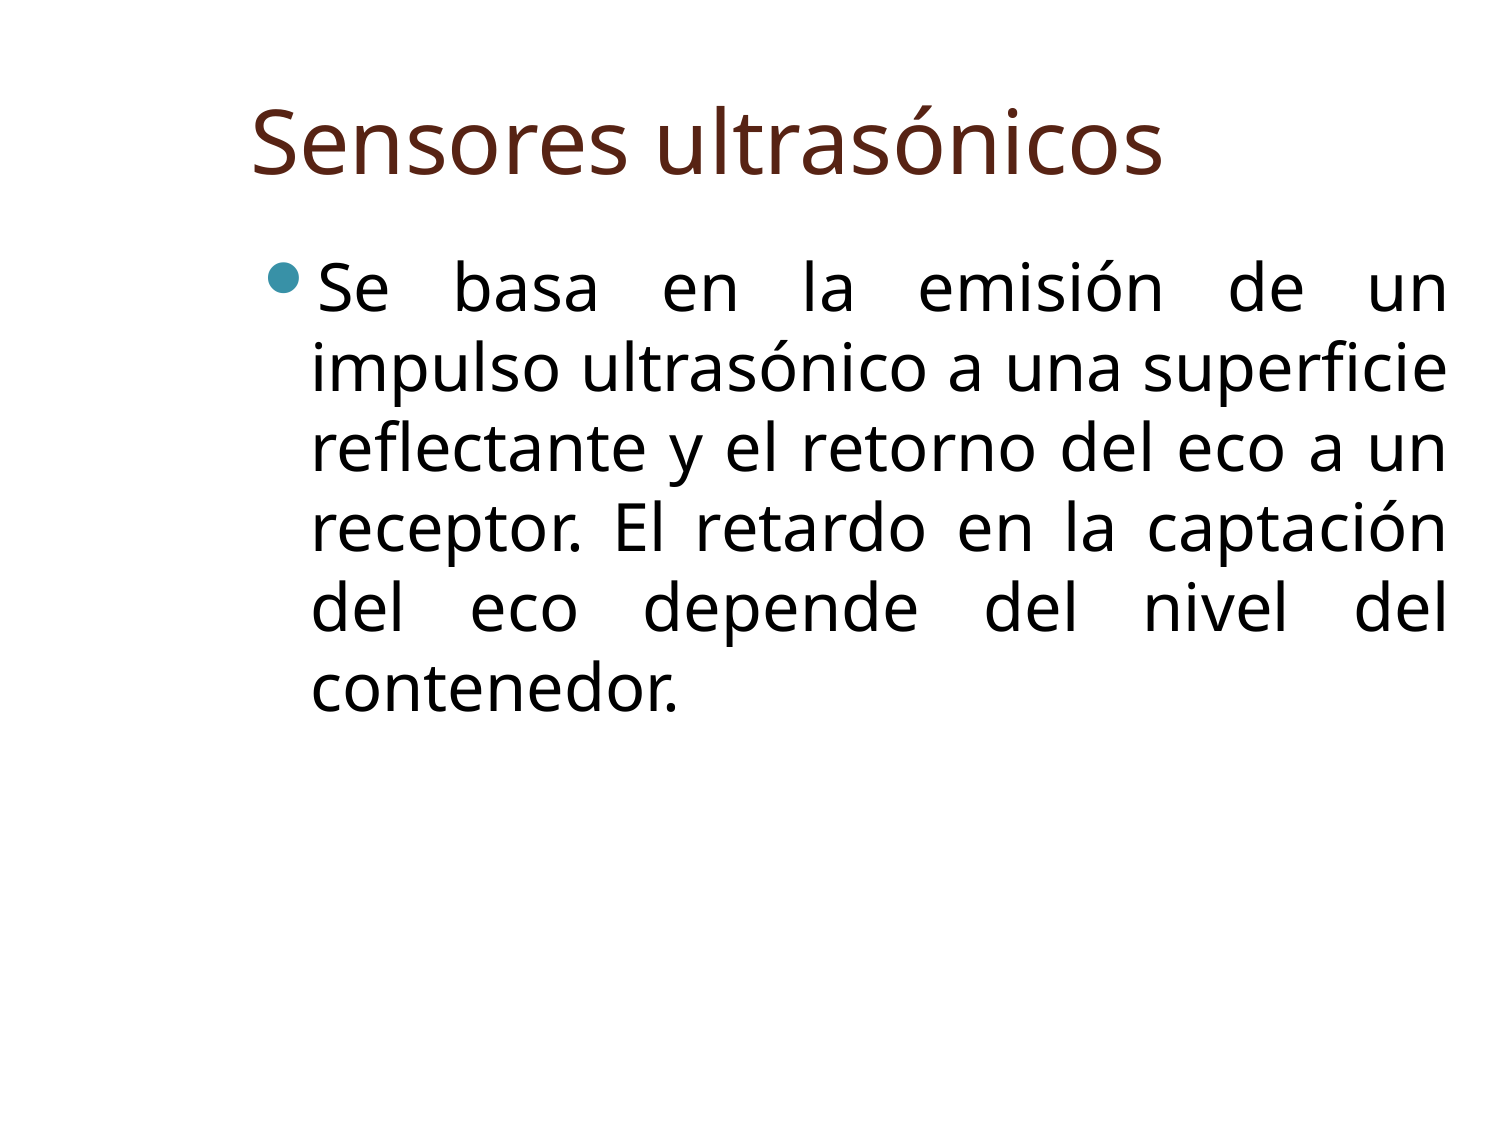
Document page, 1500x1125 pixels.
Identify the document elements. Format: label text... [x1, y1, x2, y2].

list Se basa en la emisión de un impulso ultrasónico a una superficie reflectante y el retorno del eco a un receptor. El retardo en la captación del eco depende del nivel del contenedor. [235, 237, 1466, 1025]
title Sensores ultrasónicos [235, 45, 1466, 233]
